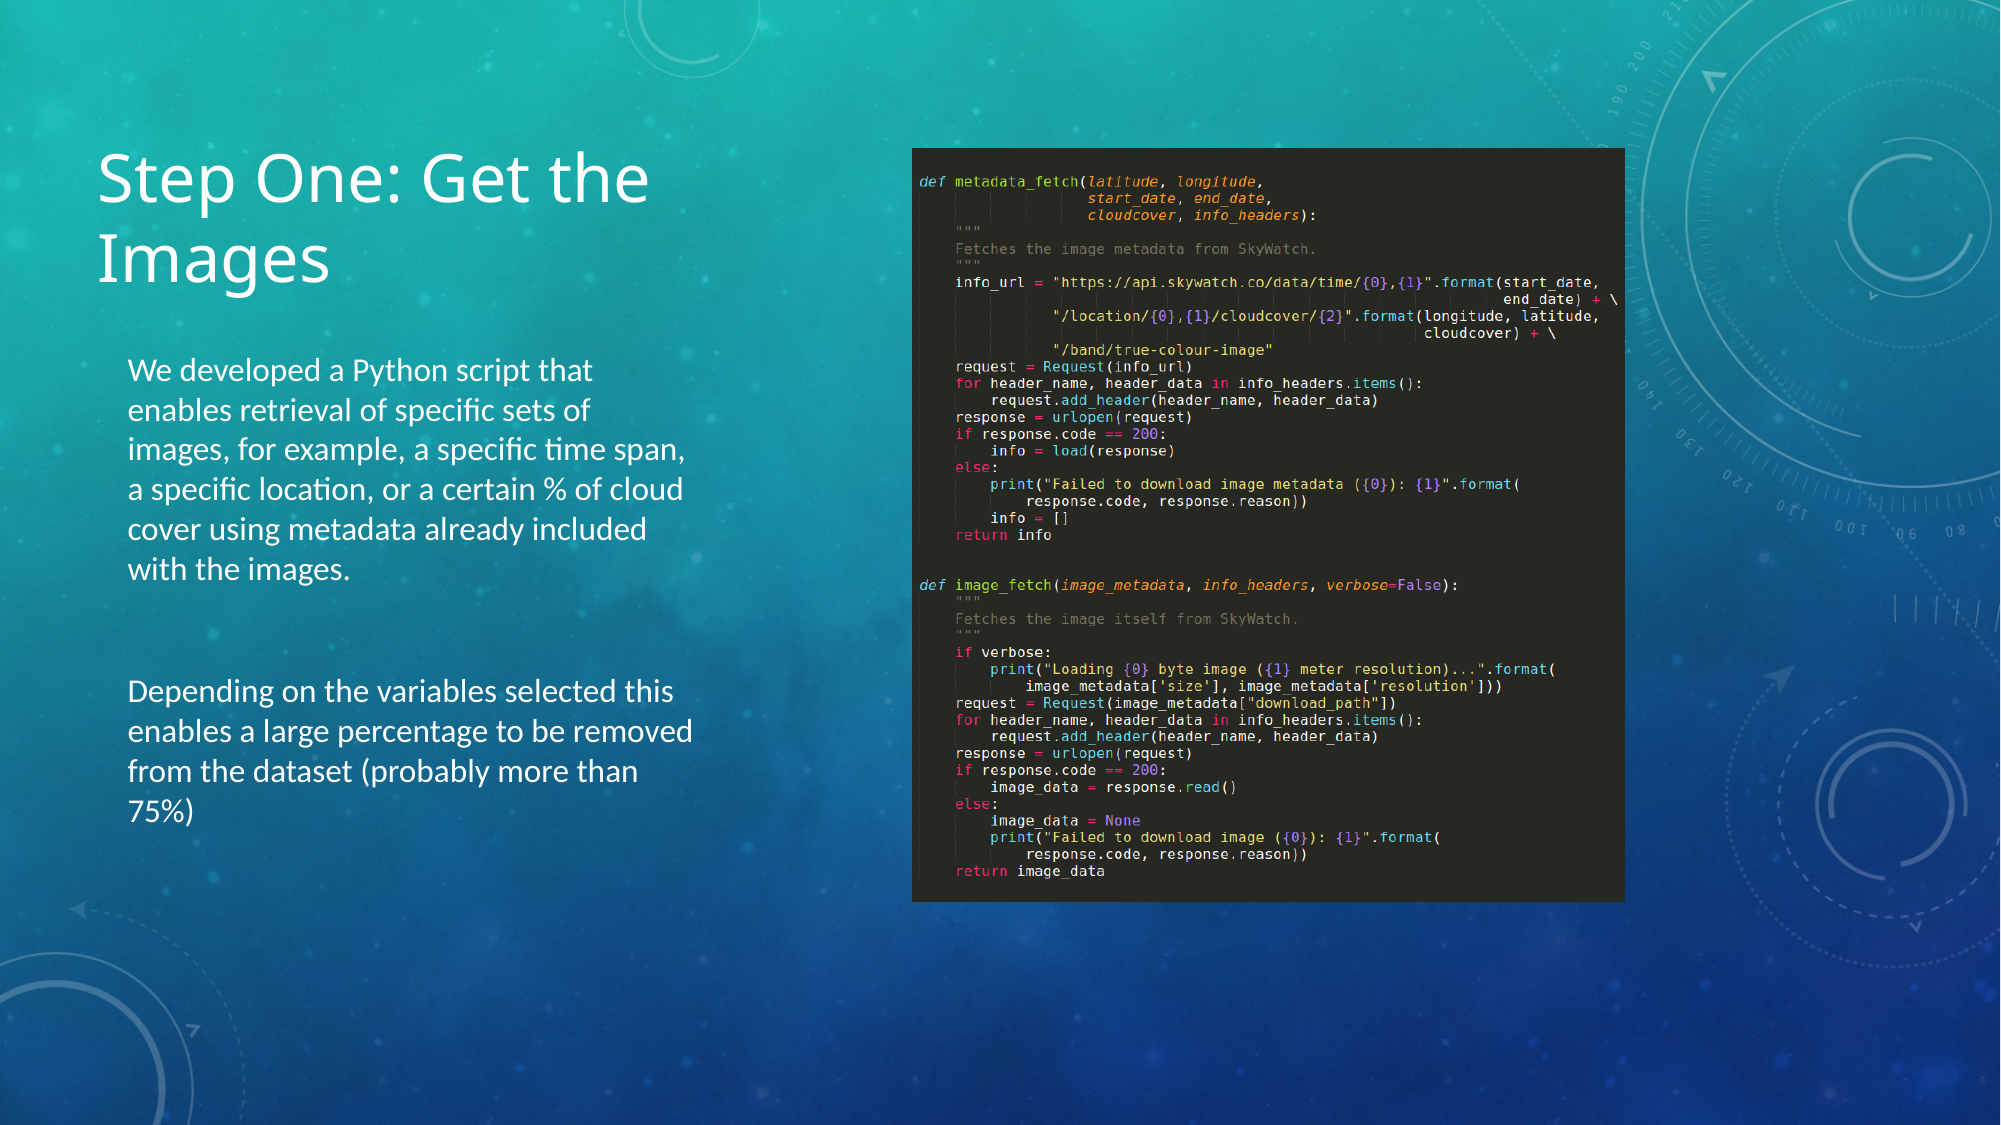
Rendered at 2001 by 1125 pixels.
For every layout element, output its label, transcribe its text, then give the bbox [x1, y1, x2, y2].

list We developed a Python script that enables retrieval of specific sets of images, for example, a specific time span, a specific location, or a certain % of cloud cover using metadata already included with the images. Depending on the variables selected this enables a large percentage to be removed from the dataset (probably more than 75%) [112, 340, 717, 866]
title Step One: Get the Images [82, 78, 890, 304]
picture [0, 0, 2001, 1125]
